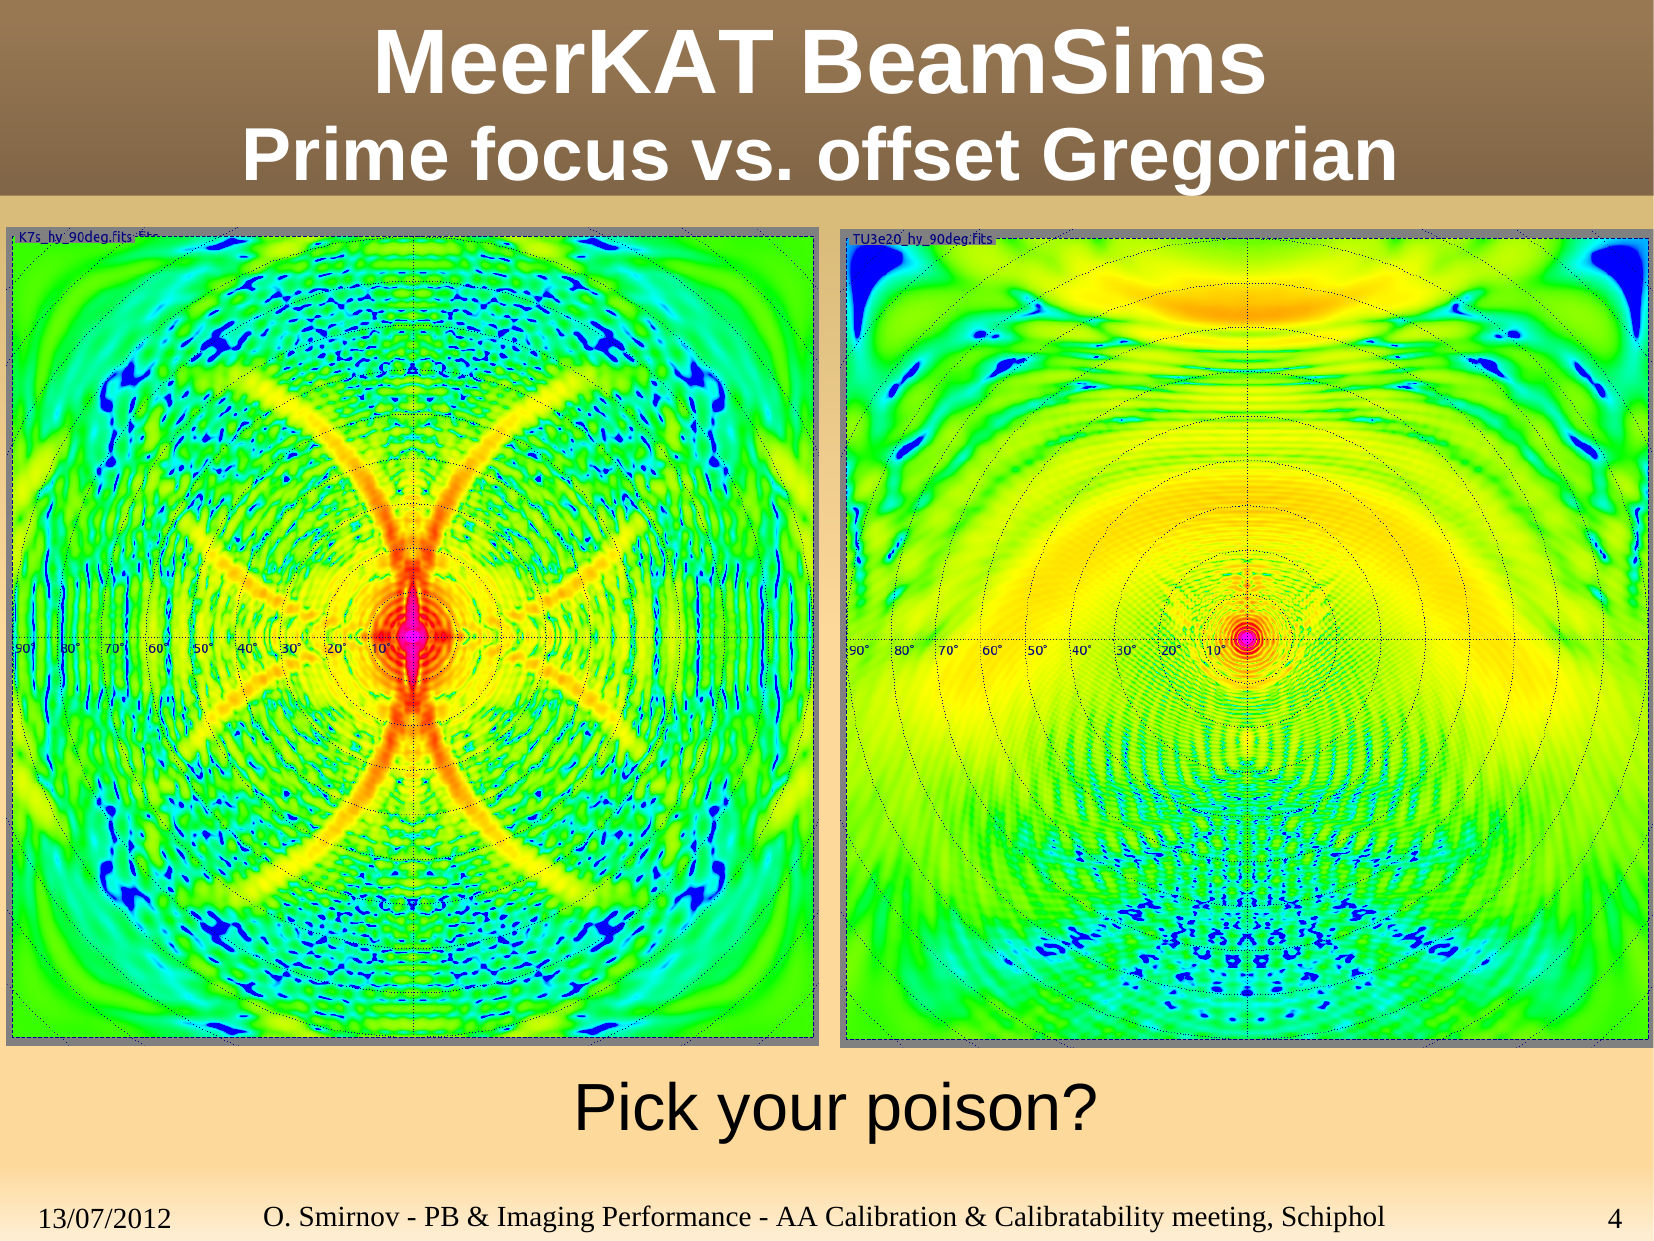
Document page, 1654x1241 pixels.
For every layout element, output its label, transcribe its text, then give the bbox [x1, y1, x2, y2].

picture [0, 0, 1654, 1241]
title MeerKAT BeamSims Prime focus vs. offset Gregorian [76, 0, 1565, 208]
text_box Pick your poison? [396, 1062, 1277, 1153]
